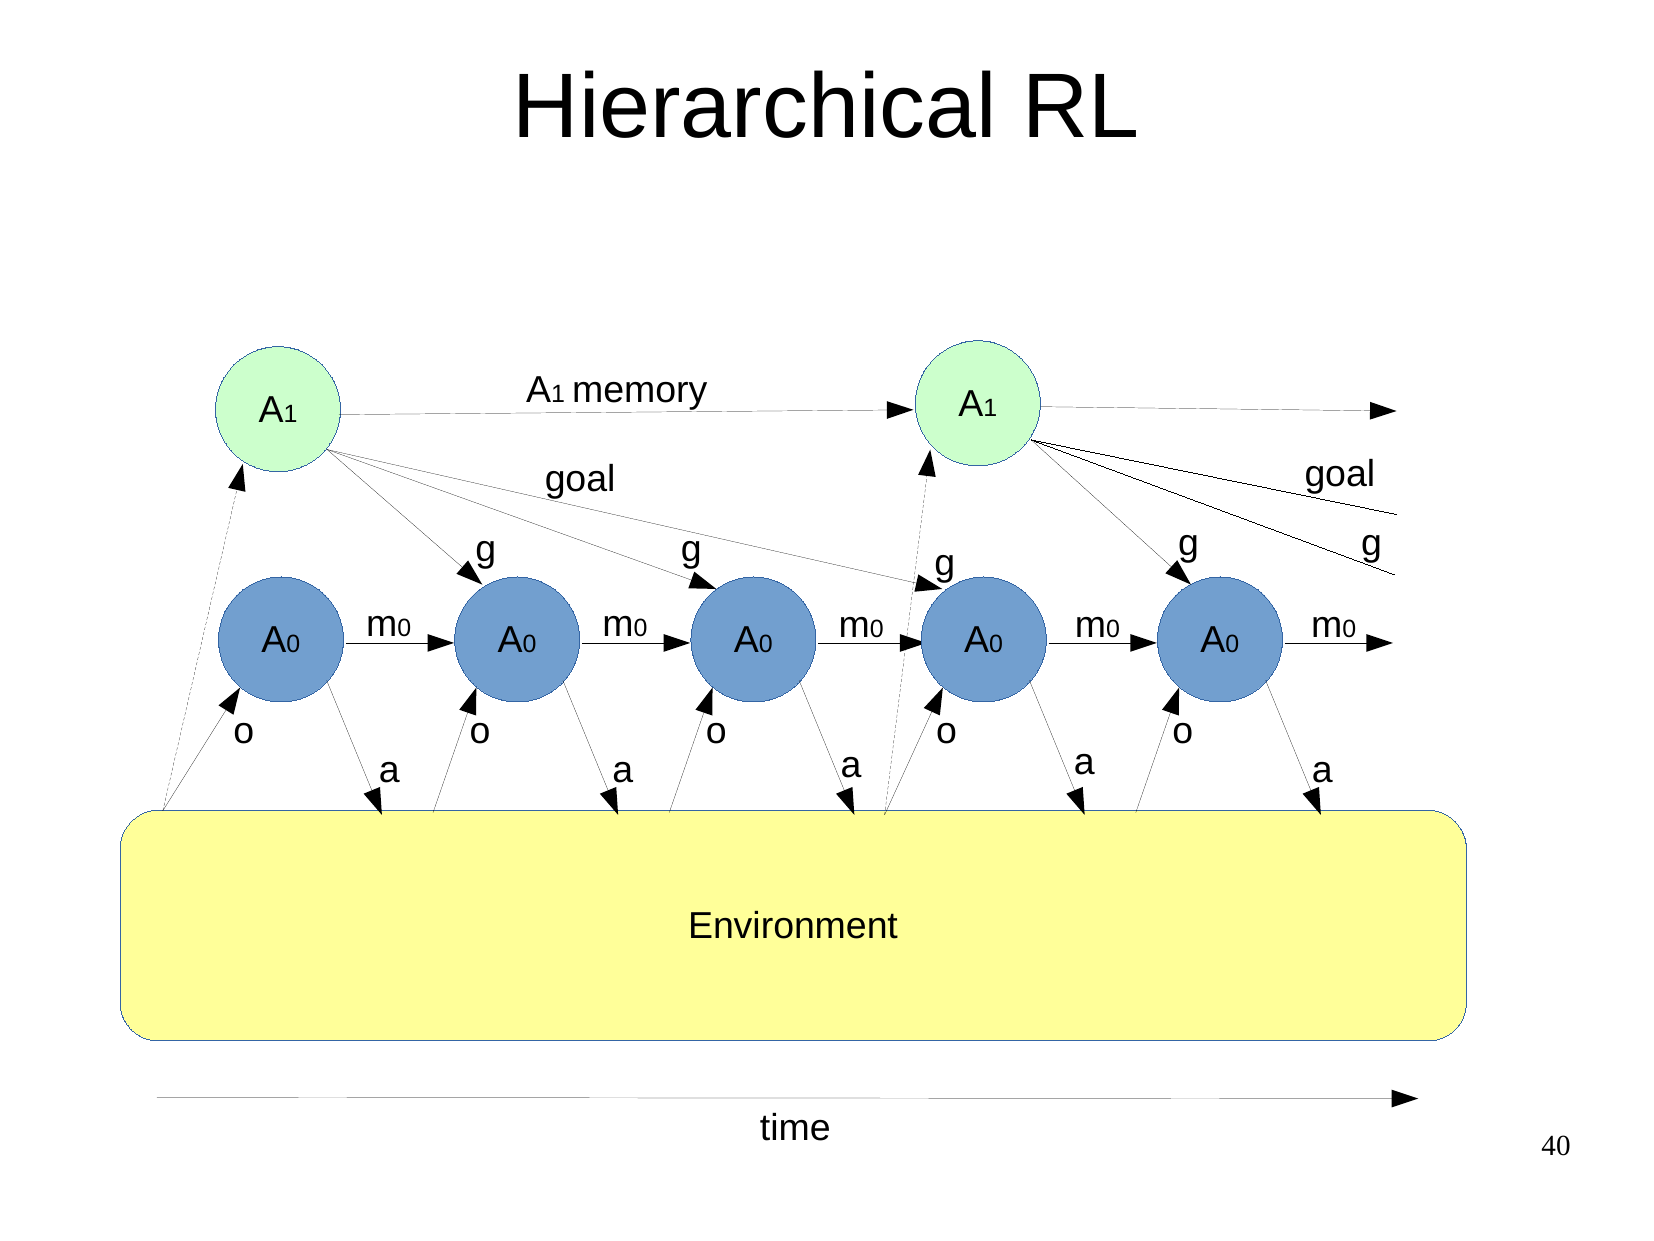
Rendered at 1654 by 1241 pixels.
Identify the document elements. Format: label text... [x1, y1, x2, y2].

text_box m0 [1284, 595, 1383, 653]
text_box A0 [218, 576, 343, 702]
text_box o [218, 701, 269, 762]
text_box a [825, 736, 877, 796]
text_box m0 [812, 595, 911, 653]
text_box a [1059, 733, 1110, 794]
text_box g [1346, 514, 1397, 572]
text_box A1 [915, 340, 1041, 466]
text_box A0 [690, 576, 815, 702]
text_box o [921, 701, 972, 762]
text_box time [745, 1098, 846, 1156]
text_box A0 [454, 576, 579, 702]
text_box g [460, 520, 512, 577]
text_box m0 [1048, 595, 1147, 653]
text_box o [454, 701, 506, 762]
text_box o [1157, 701, 1208, 762]
text_box A0 [1157, 576, 1283, 702]
text_box A1 memory [408, 360, 825, 418]
text_box a [364, 740, 415, 801]
text_box A1 [215, 346, 341, 472]
text_box g [1163, 514, 1214, 572]
text_box m0 [576, 595, 674, 653]
text_box goal [513, 450, 647, 507]
text_box Environment [120, 810, 1467, 1041]
text_box a [1297, 740, 1348, 801]
text_box m0 [339, 595, 438, 653]
text_box o [690, 701, 742, 762]
text_box g [919, 534, 970, 591]
text_box g [665, 520, 717, 578]
text_box a [597, 740, 648, 801]
text_box A0 [921, 576, 1047, 702]
title Hierarchical RL [82, 2, 1571, 210]
text_box goal [1273, 445, 1407, 503]
